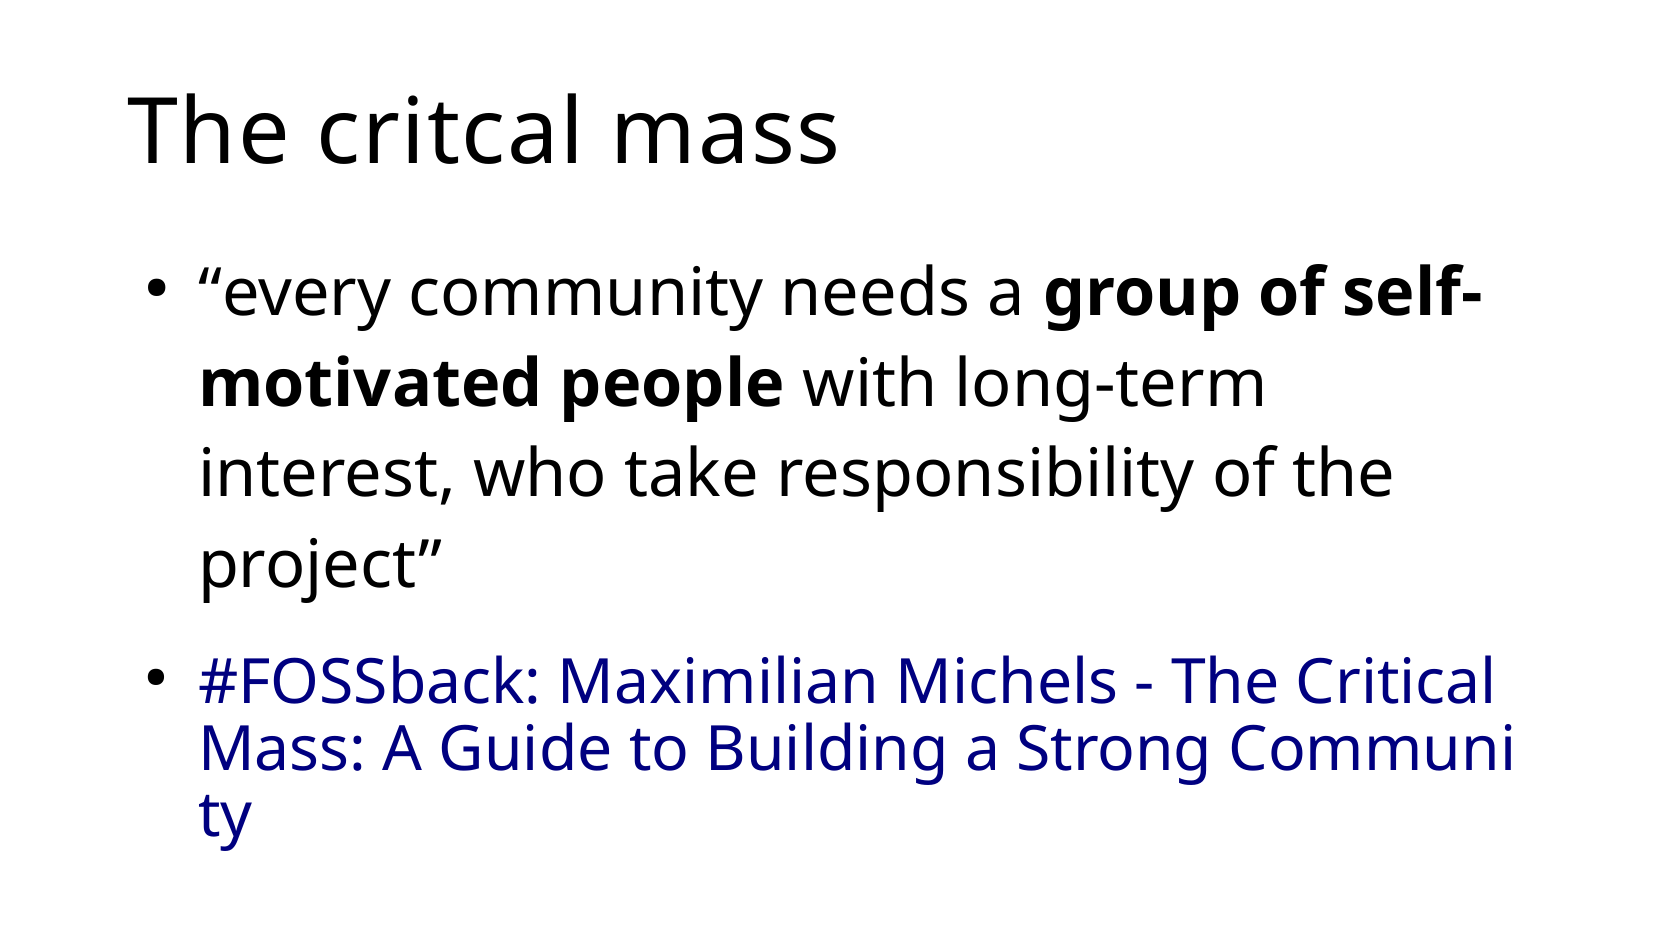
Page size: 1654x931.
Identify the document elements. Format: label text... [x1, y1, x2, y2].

list “every community needs a group of self-motivated people with long-term interest, who take responsibility of the project” #FOSSback: Maximilian Michels - The Critical Mass: A Guide to Building a Strong Community [127, 244, 1527, 784]
title The critcal mass [127, 69, 1654, 187]
